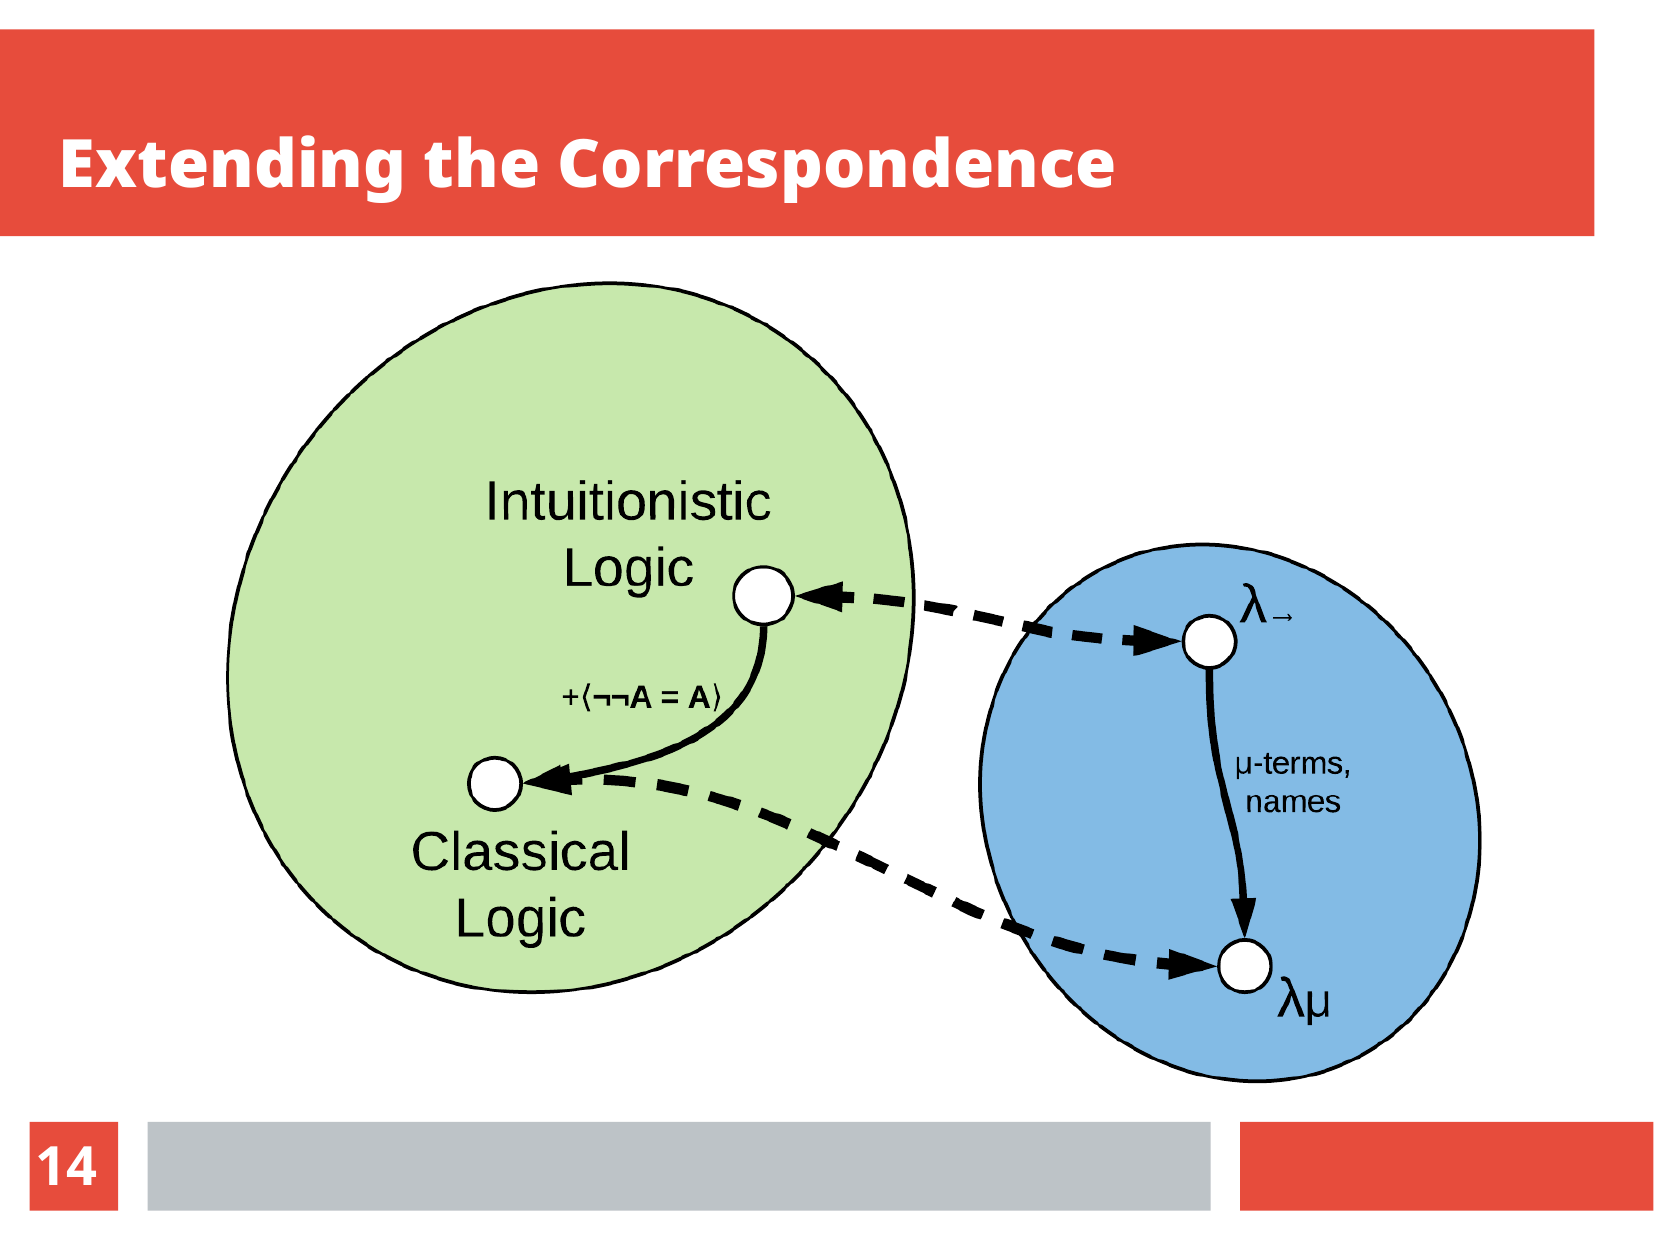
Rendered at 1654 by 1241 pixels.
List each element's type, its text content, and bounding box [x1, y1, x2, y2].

picture [2, 60, 1654, 1241]
text_box 14 [20, 1119, 254, 1210]
